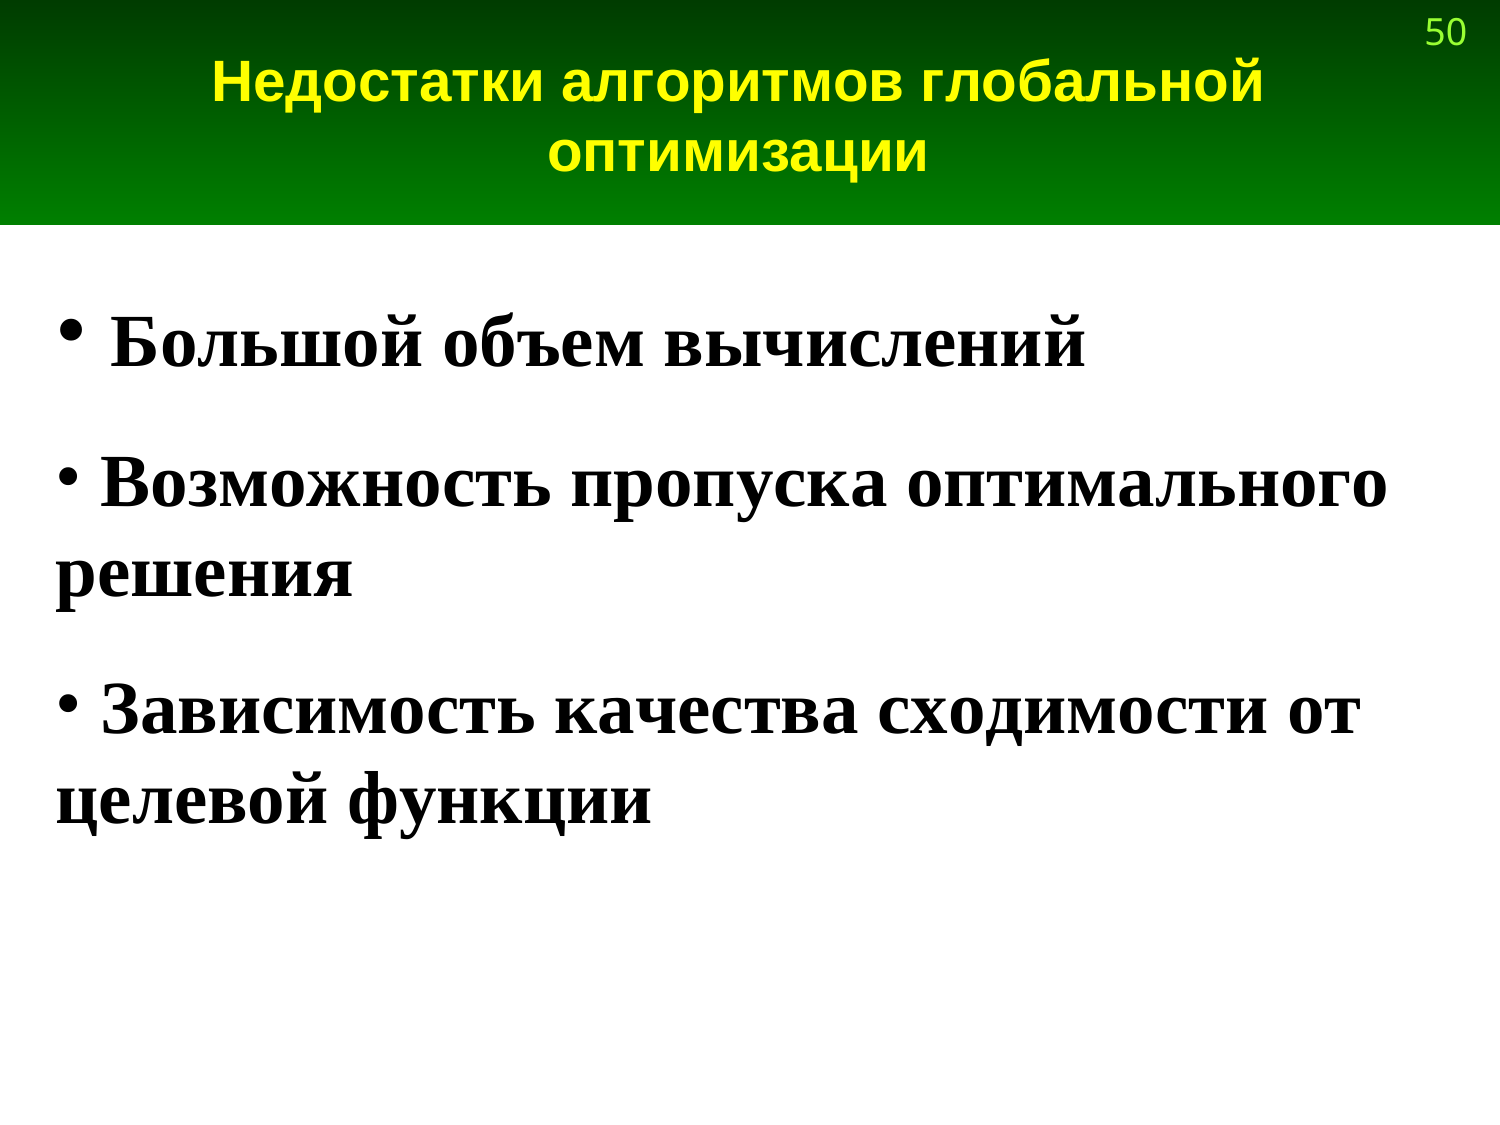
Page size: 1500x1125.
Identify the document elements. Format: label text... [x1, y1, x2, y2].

text_box Большой объем вычислений Возможность пропуска оптимального решения Зависимость качества сходимости от целевой функции [41, 267, 1471, 847]
title Недостатки алгоритмов глобальной оптимизации [88, 18, 1389, 207]
